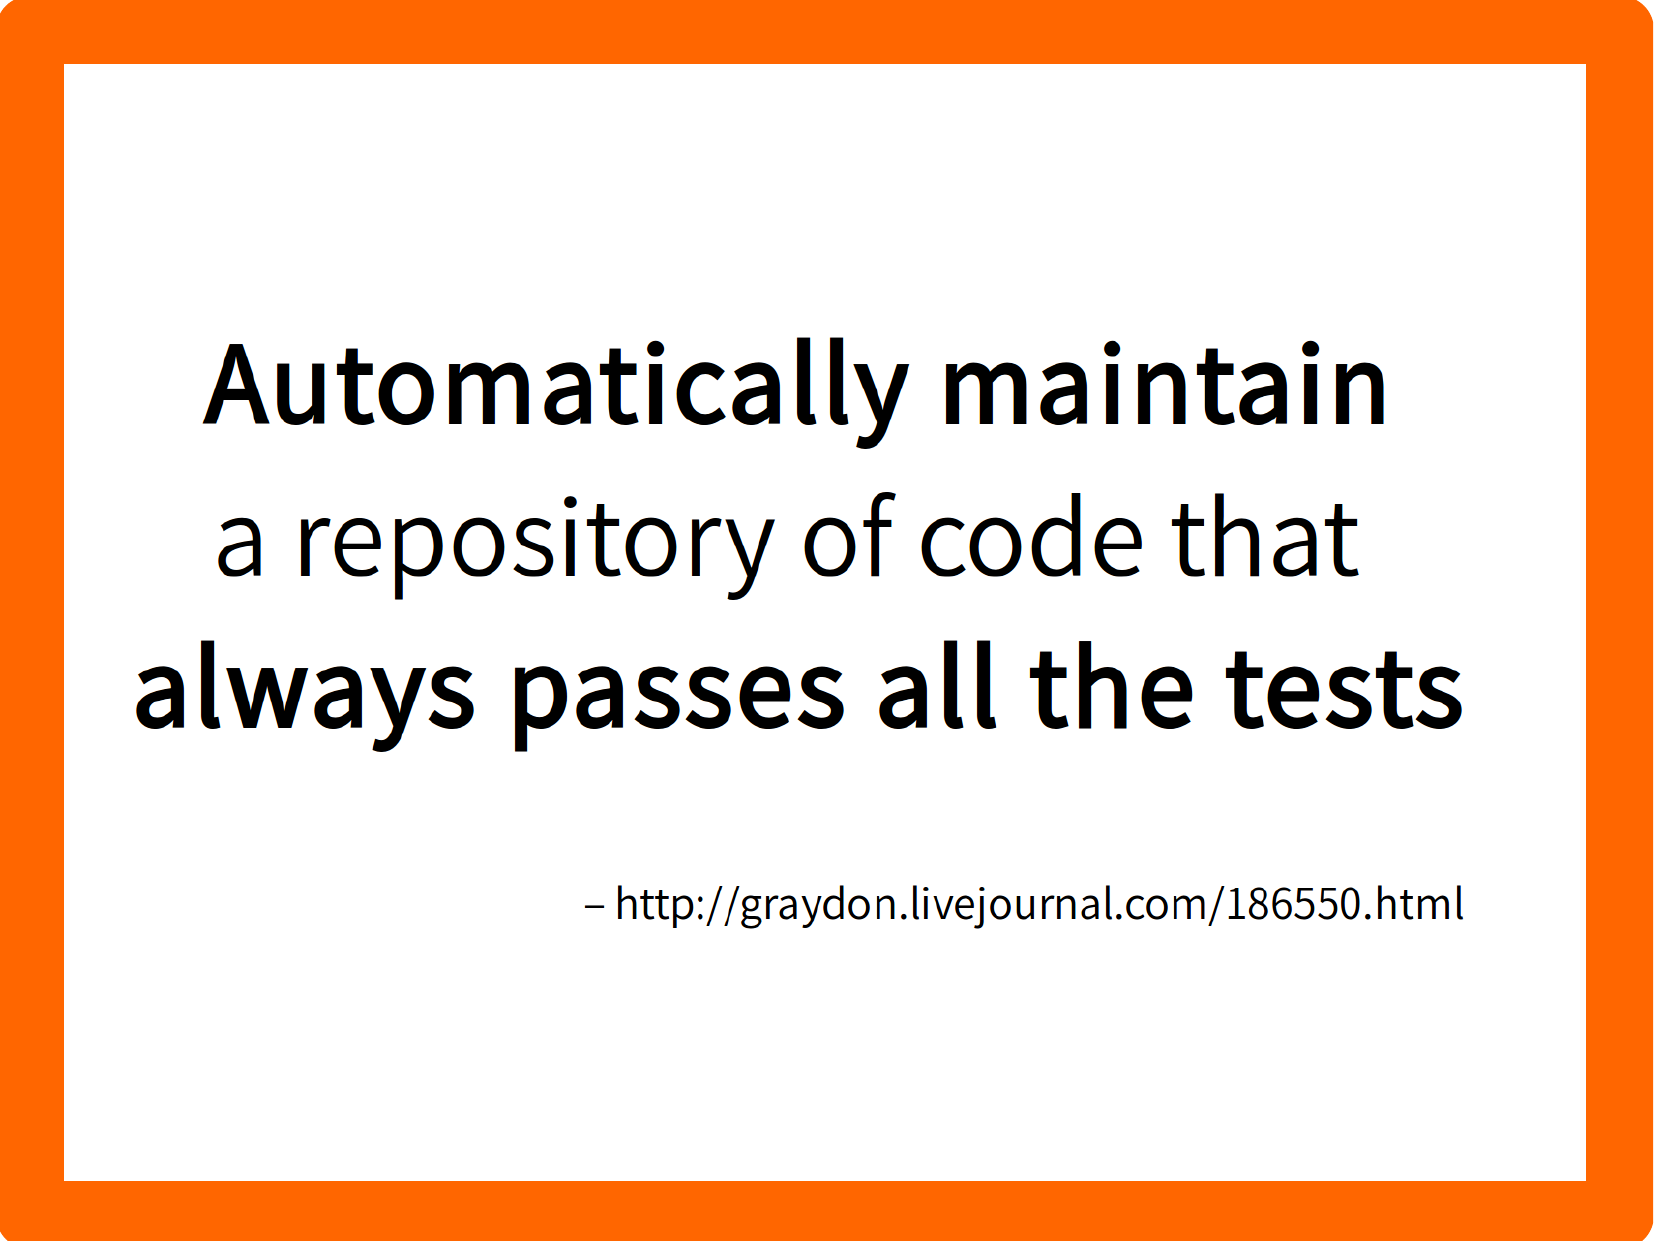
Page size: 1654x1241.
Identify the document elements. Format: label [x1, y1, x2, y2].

picture [75, 294, 1561, 953]
